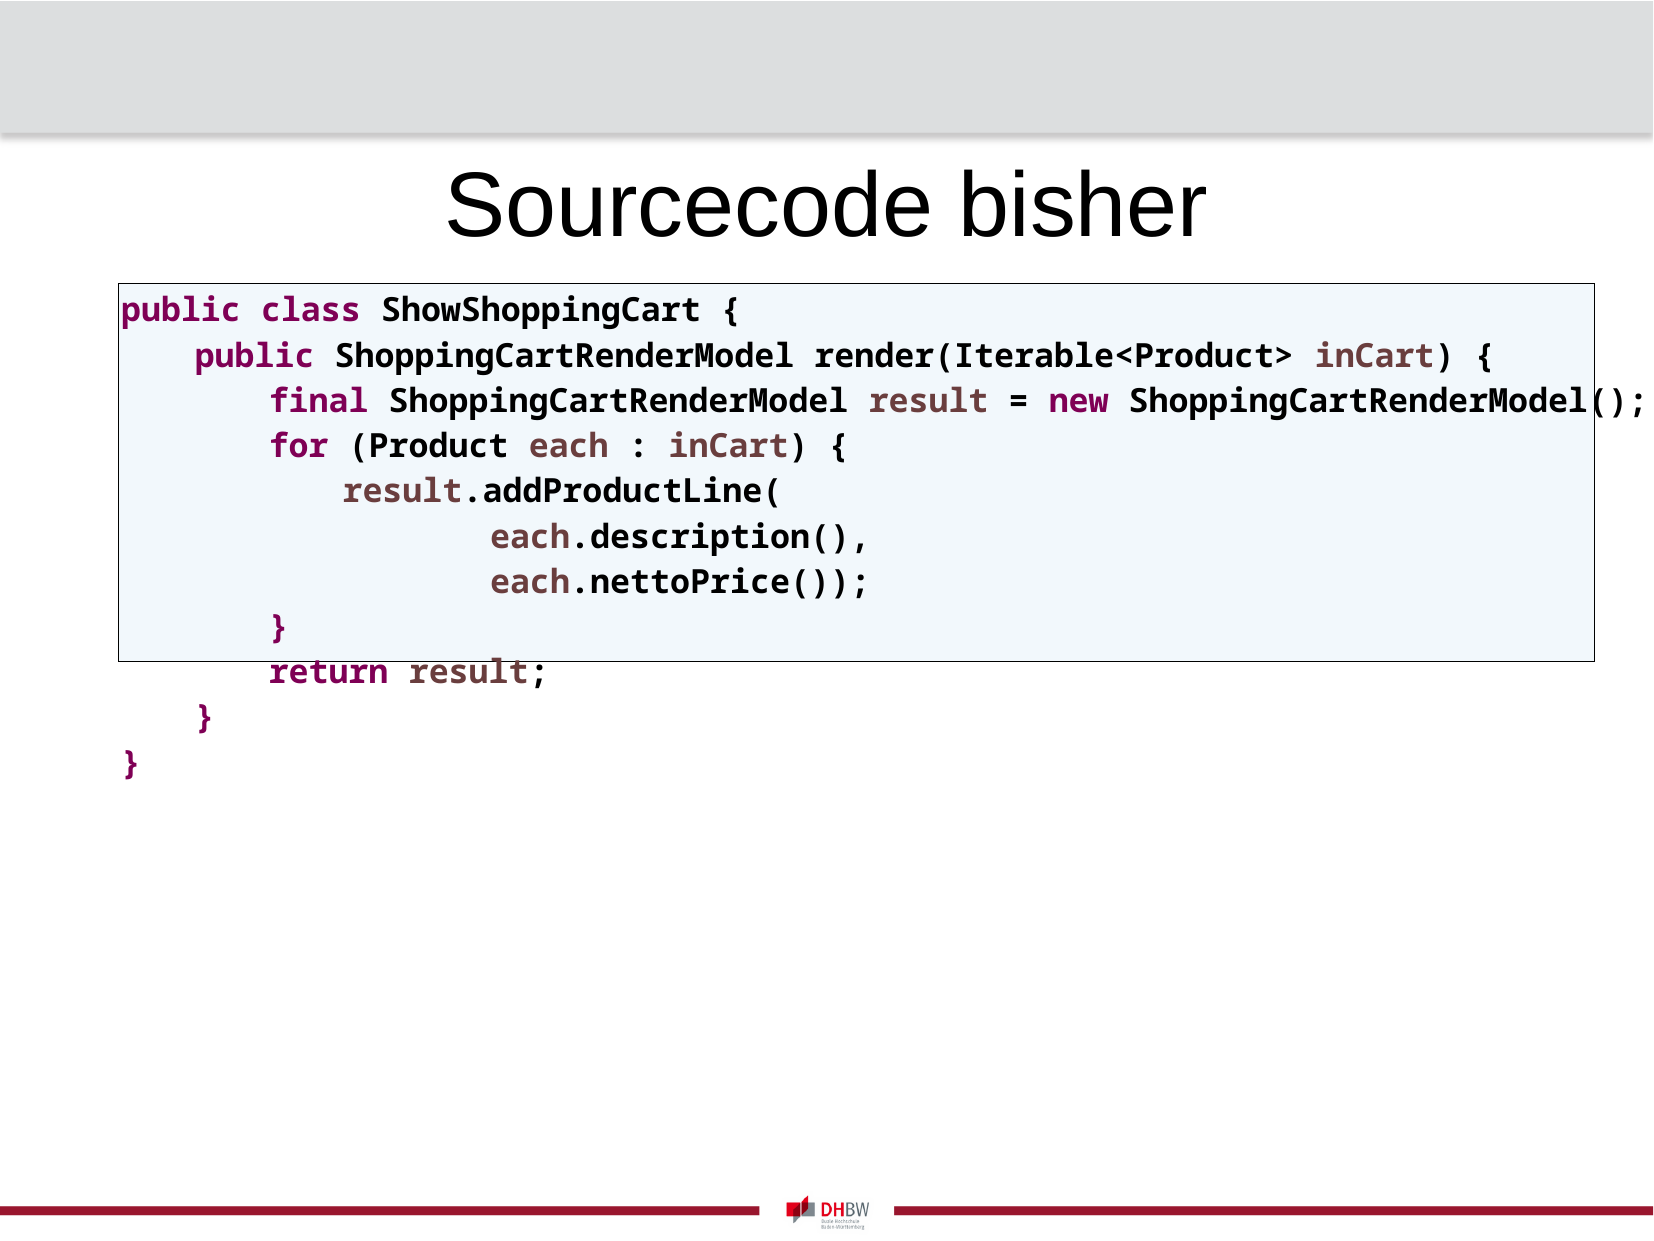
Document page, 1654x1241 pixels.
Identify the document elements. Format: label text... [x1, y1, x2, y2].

text_box public class ShowShoppingCart { public ShoppingCartRenderModel render(Iterable<Product> inCart) { final ShoppingCartRenderModel result = new ShoppingCartRenderModel(); for (Product each : inCart) { result.addProductLine( each.description(), each.nettoPrice()); } return result; } } [118, 283, 1595, 662]
title Sourcecode bisher [82, 147, 1571, 257]
picture [0, 1, 1654, 1237]
